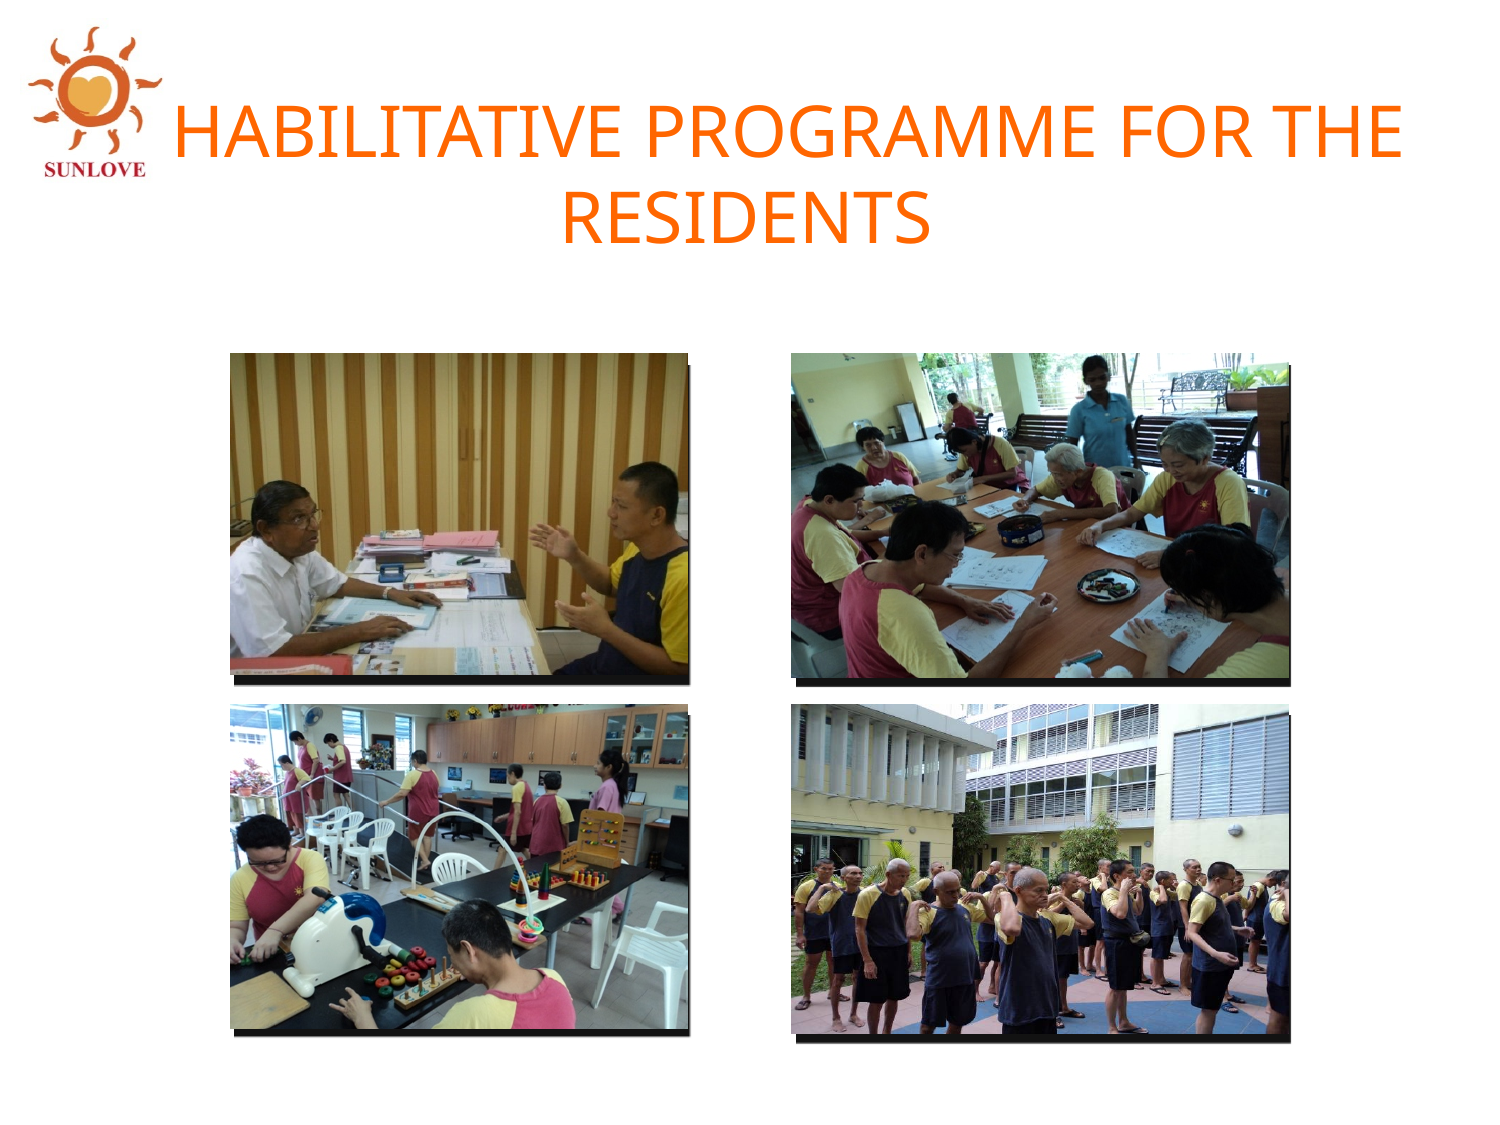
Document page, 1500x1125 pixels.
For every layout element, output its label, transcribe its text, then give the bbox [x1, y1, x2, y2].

picture [230, 704, 688, 1029]
picture [791, 353, 1289, 678]
picture [230, 353, 688, 675]
title REHABILITATIVE PROGRAMME FOR THE RESIDENTS [64, 78, 1428, 266]
picture [791, 704, 1289, 1034]
picture [20, 18, 170, 185]
